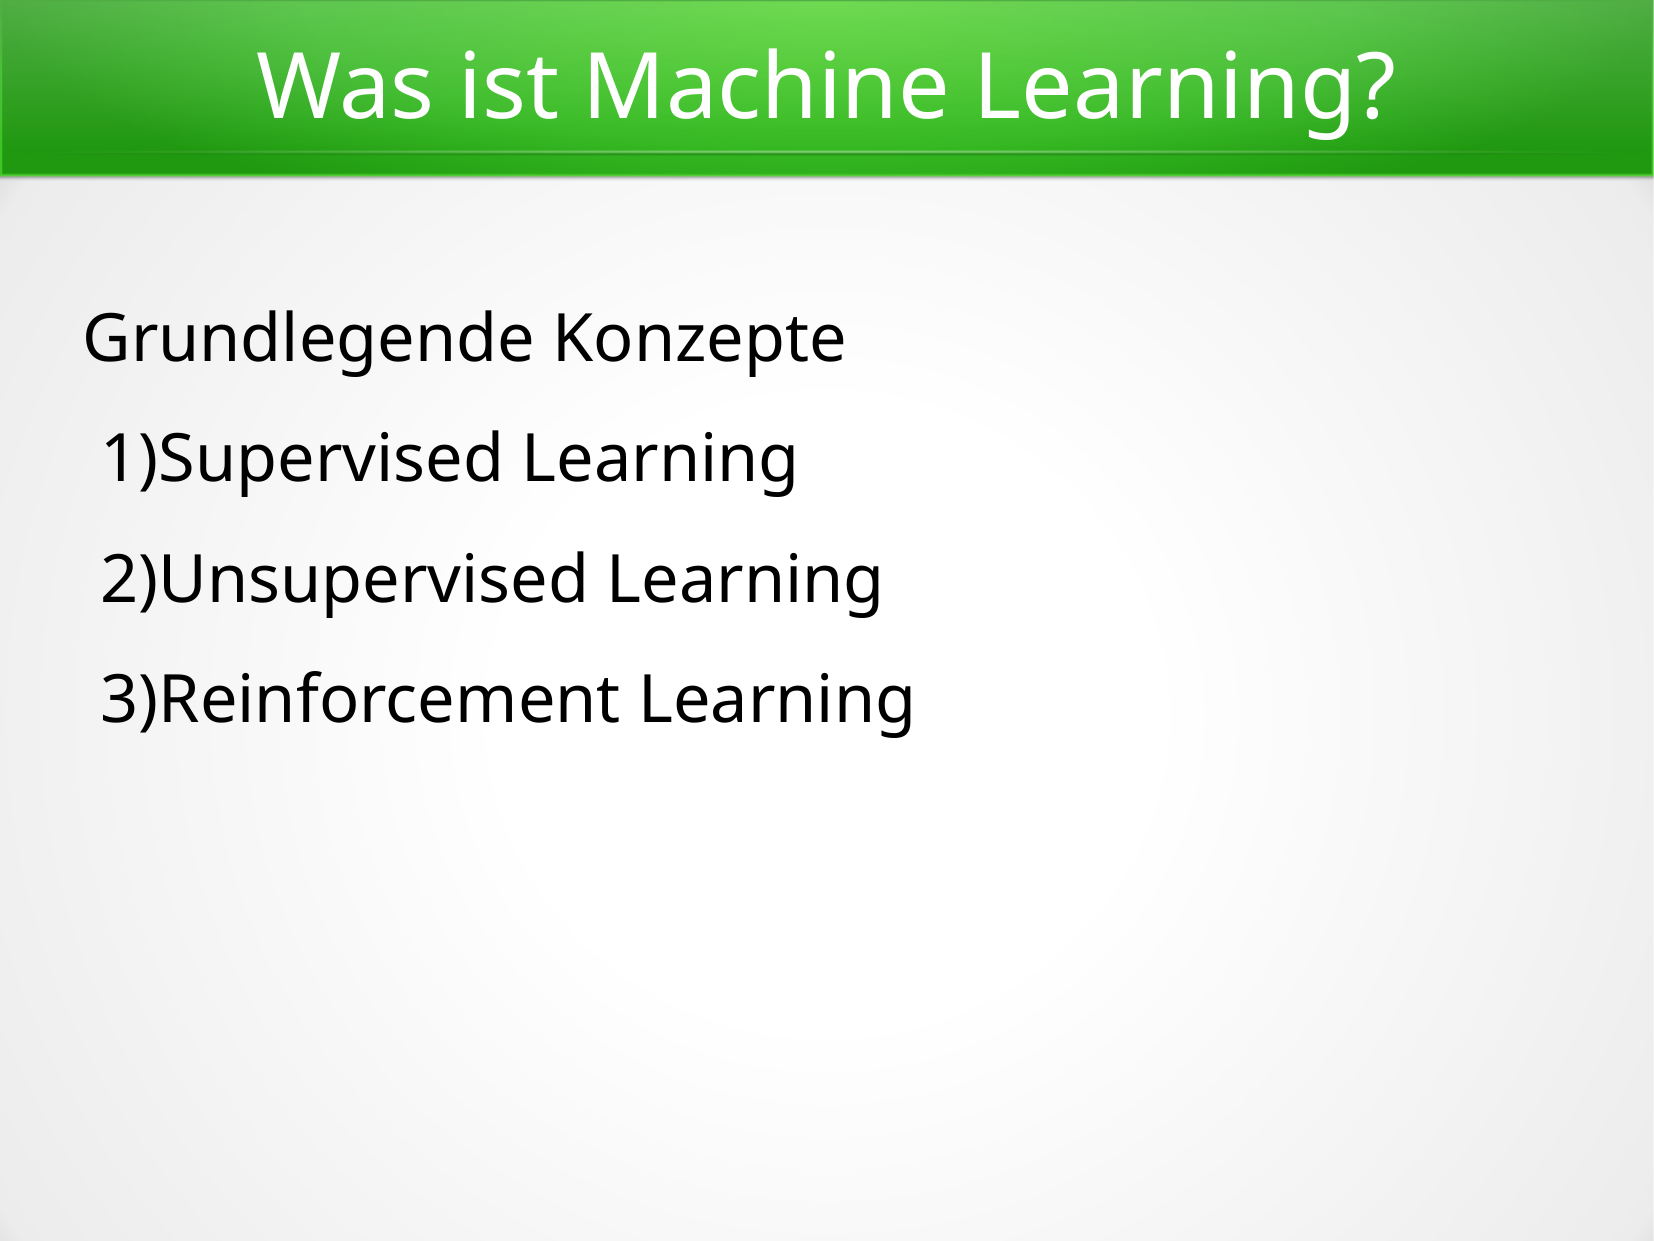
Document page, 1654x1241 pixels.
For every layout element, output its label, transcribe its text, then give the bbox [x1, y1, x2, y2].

picture [0, 0, 1654, 1241]
title Was ist Machine Learning? [82, 11, 1571, 154]
list Grundlegende Konzepte Supervised Learning Unsupervised Learning Reinforcement Learning [82, 290, 1571, 1010]
